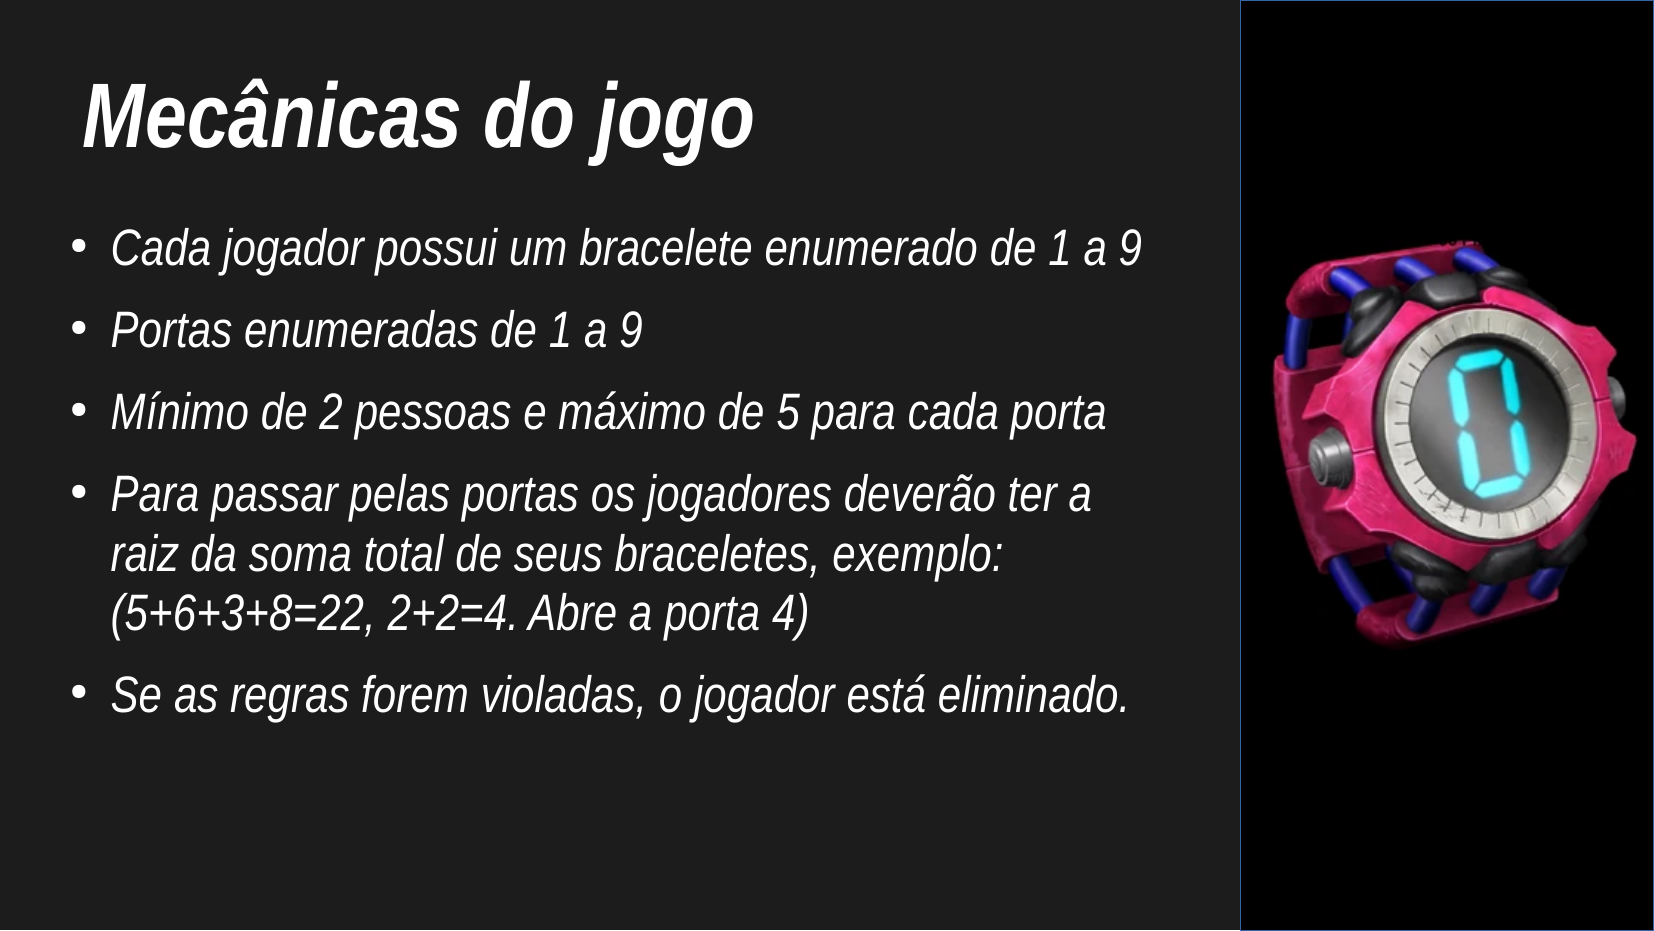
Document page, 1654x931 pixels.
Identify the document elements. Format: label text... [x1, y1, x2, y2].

list Cada jogador possui um bracelete enumerado de 1 a 9 Portas enumeradas de 1 a 9 Mínimo de 2 pessoas e máximo de 5 para cada porta Para passar pelas portas os jogadores deverão ter a raiz da soma total de seus braceletes, exemplo: (5+6+3+8=22, 2+2=4. Abre a porta 4) Se as regras forem violadas, o jogador está eliminado. [56, 217, 1152, 739]
picture [1269, 239, 1639, 650]
title Mecânicas do jogo [82, 37, 1571, 193]
text_box [1240, 0, 1654, 931]
